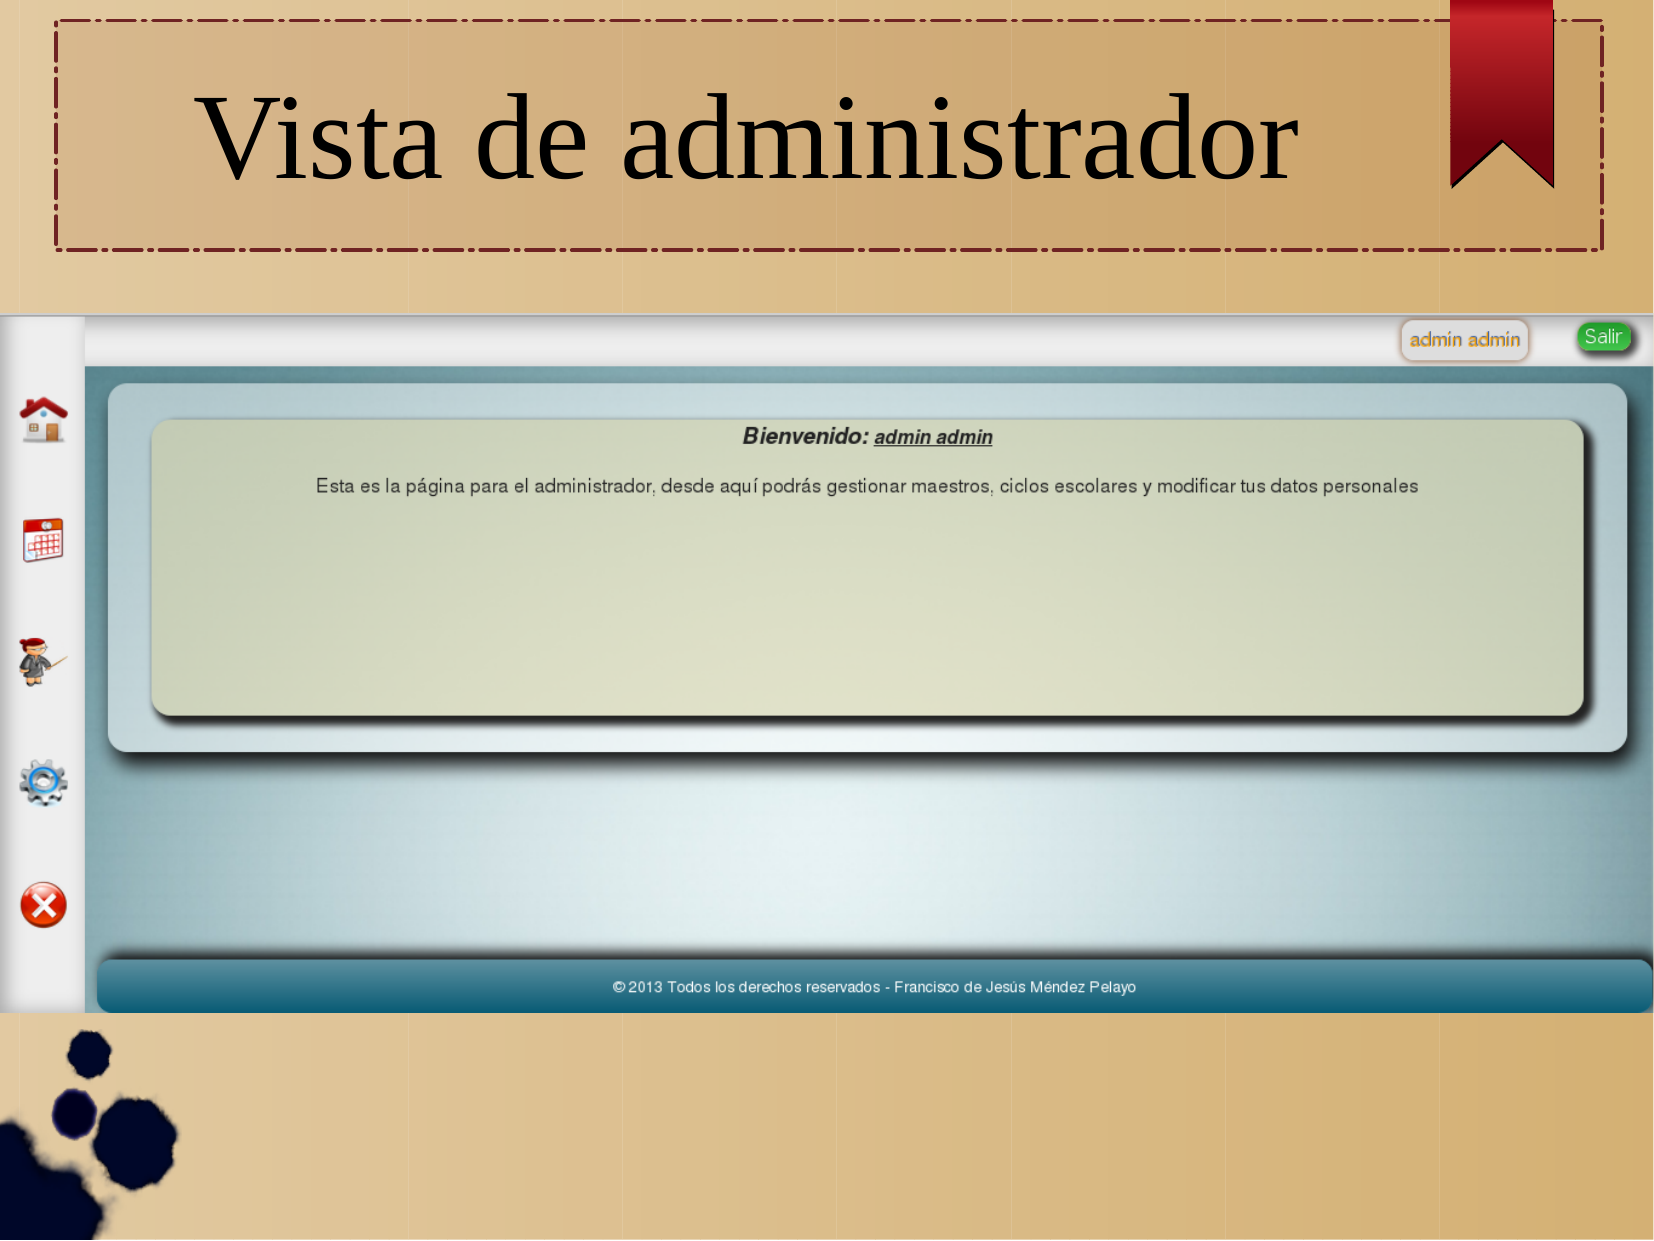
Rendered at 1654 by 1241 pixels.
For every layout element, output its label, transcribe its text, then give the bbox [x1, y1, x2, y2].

title Vista de administrador [82, 47, 1412, 229]
picture [0, 313, 1654, 1013]
